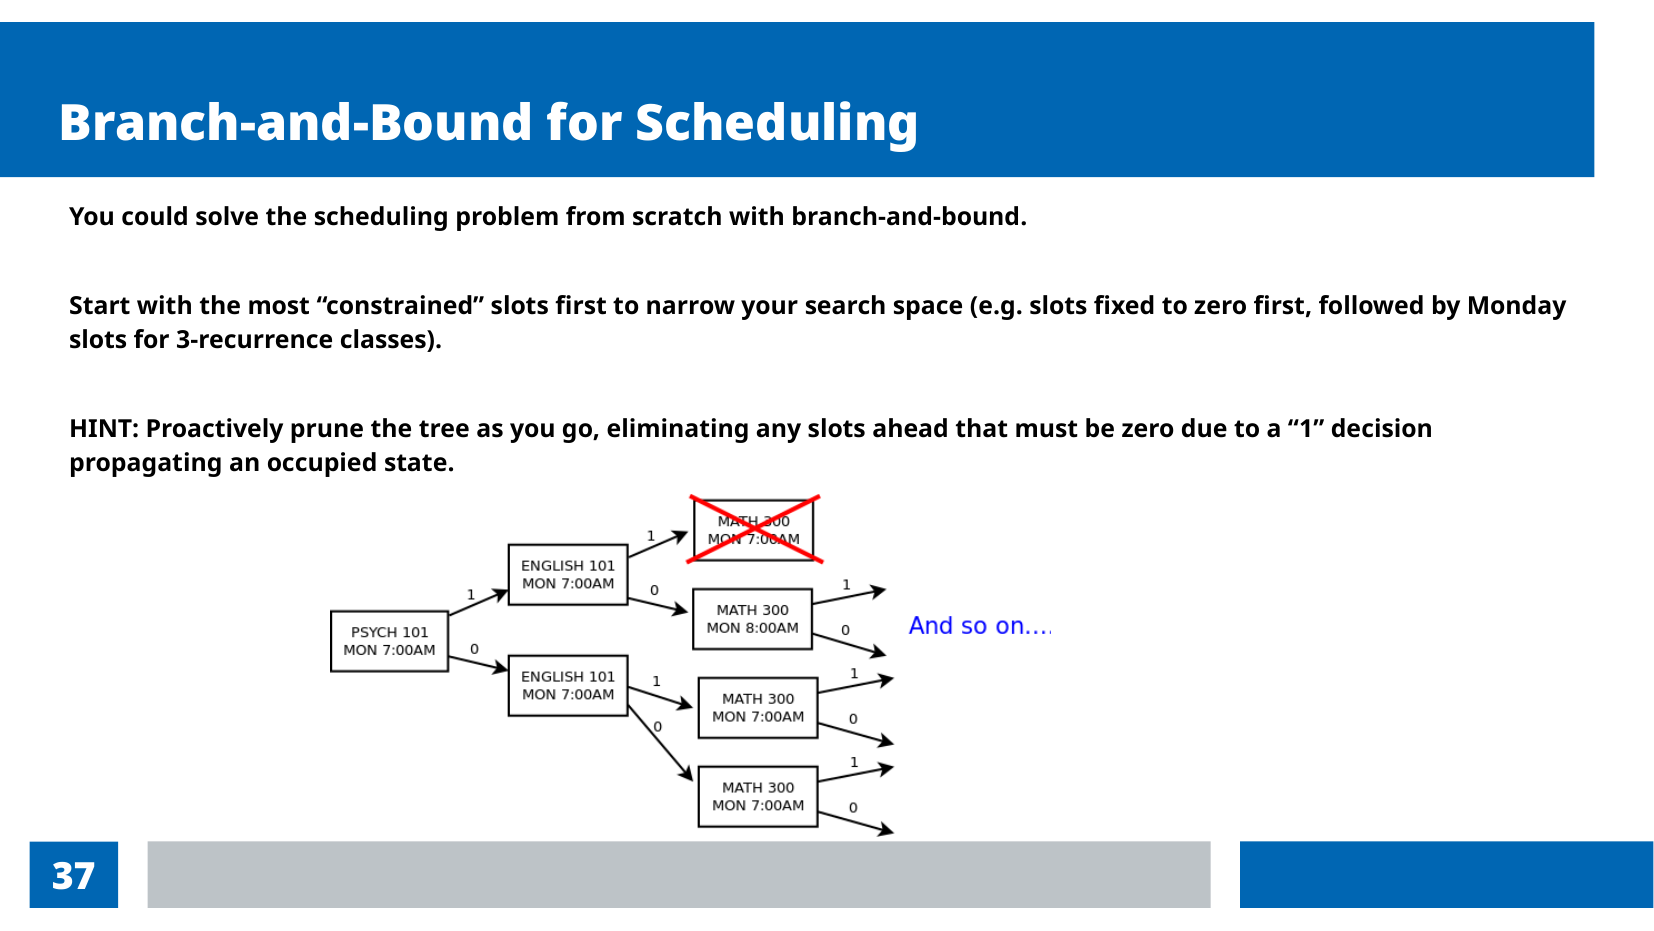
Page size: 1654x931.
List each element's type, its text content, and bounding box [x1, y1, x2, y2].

list You could solve the scheduling problem from scratch with branch-and-bound. Start with the most “constrained” slots first to narrow your search space (e.g. slots fixed to zero first, followed by Monday slots for 3-recurrence classes). HINT: Proactively prune the tree as you go, eliminating any slots ahead that must be zero due to a “1” decision propagating an occupied state. [69, 198, 1576, 481]
picture [330, 493, 1051, 838]
title Branch-and-Bound for Scheduling [59, 44, 1595, 156]
